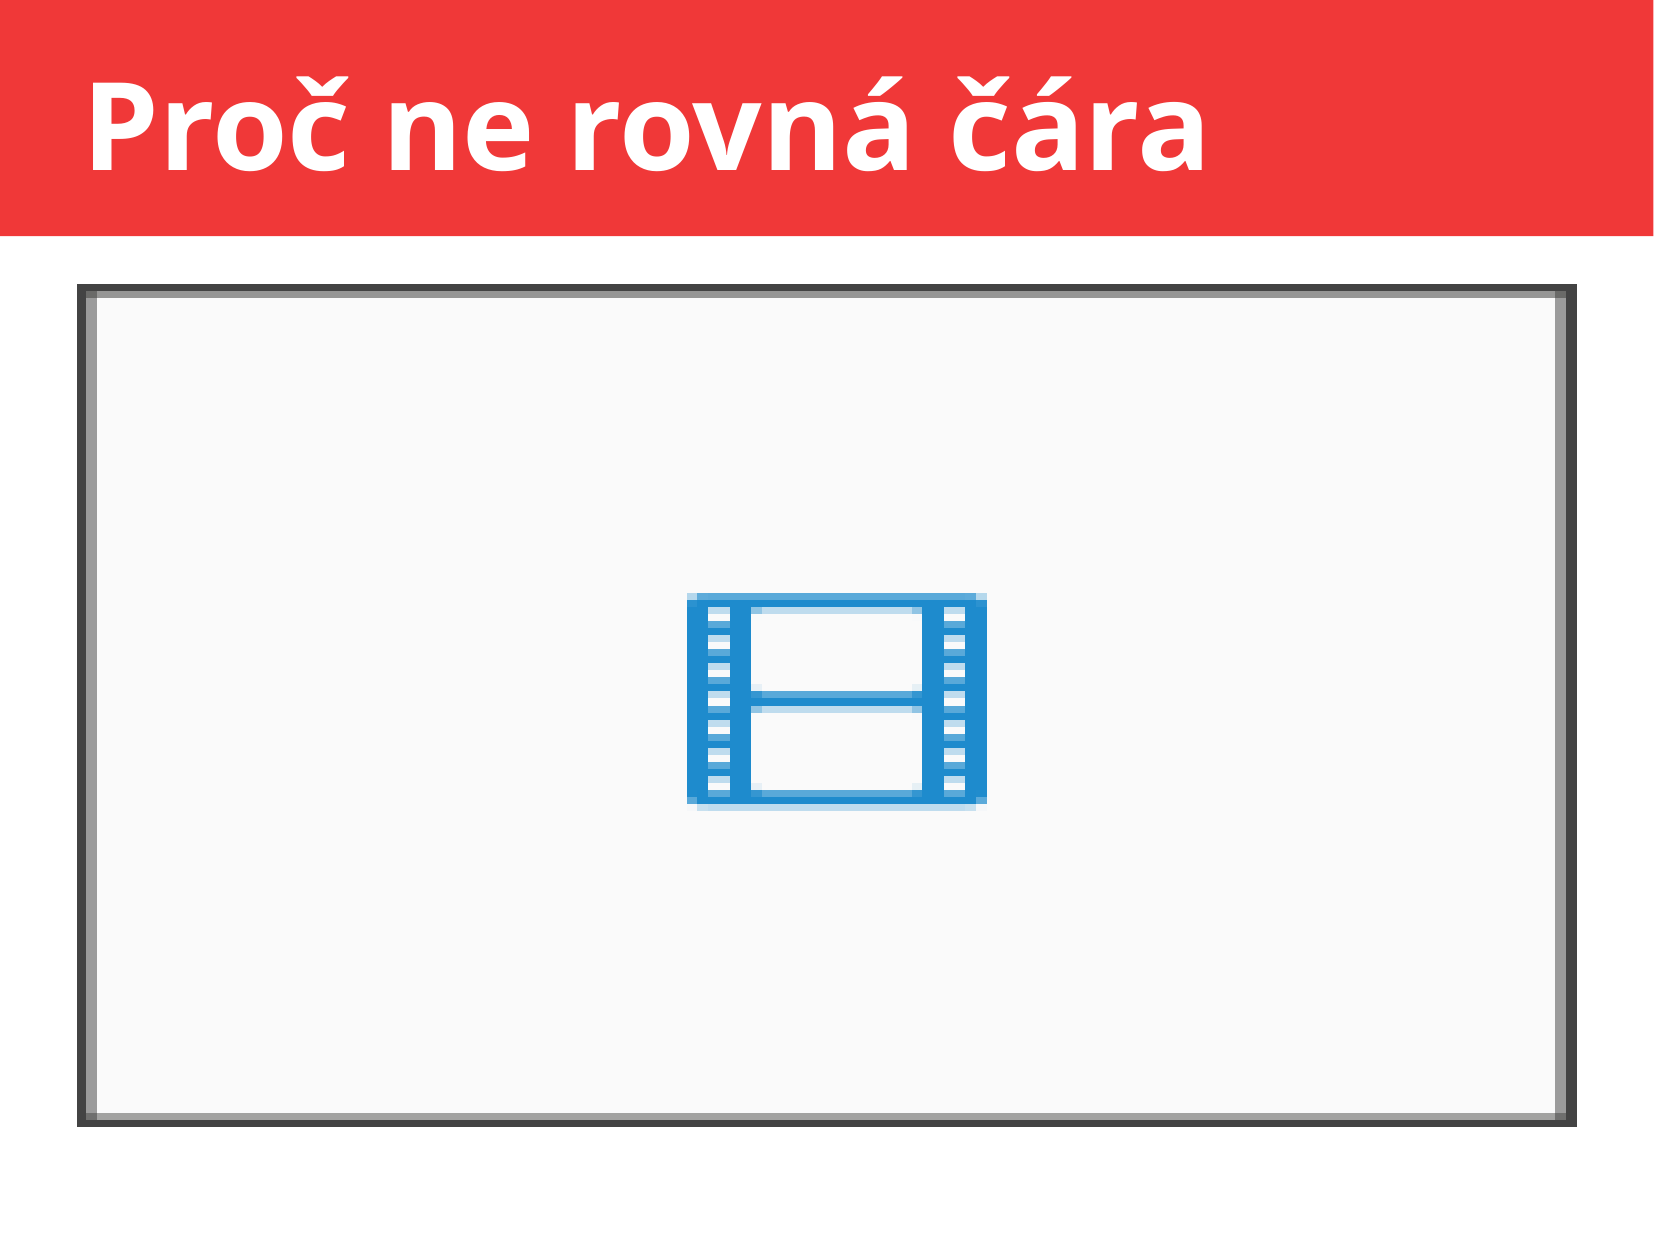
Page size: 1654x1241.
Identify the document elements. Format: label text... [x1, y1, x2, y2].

title Proč ne rovná čára [82, 19, 1571, 227]
text_box [75, 283, 1578, 1129]
